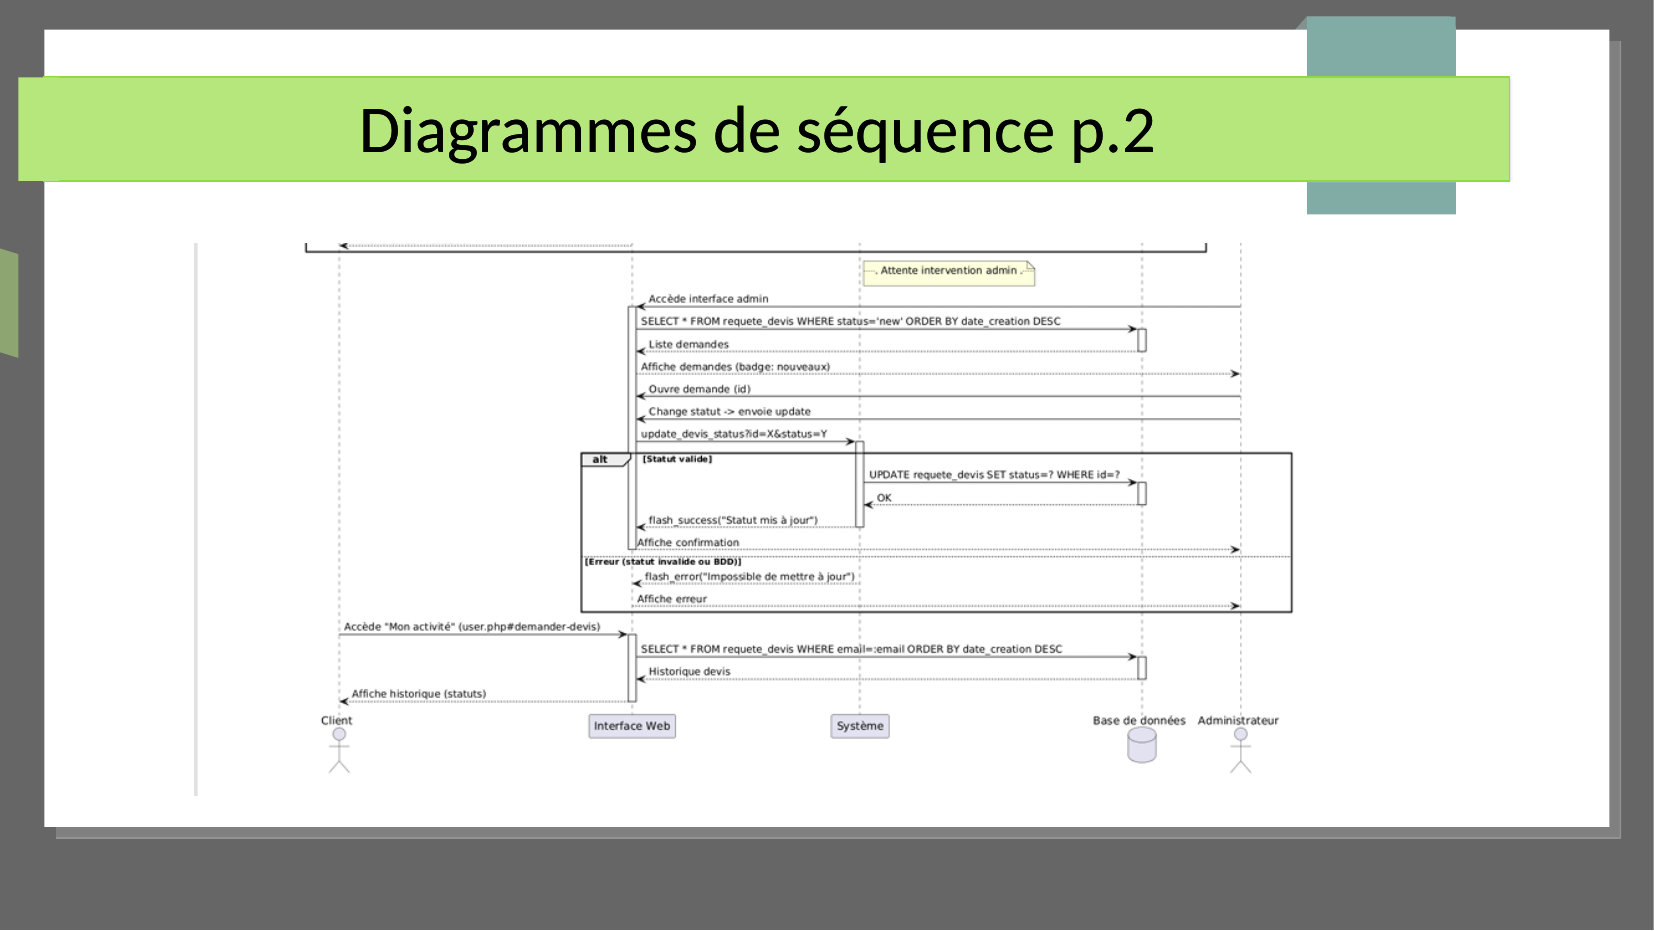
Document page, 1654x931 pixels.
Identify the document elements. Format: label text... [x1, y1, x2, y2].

picture [185, 243, 1428, 796]
title Diagrammes de séquence p.2 [49, 73, 1467, 178]
